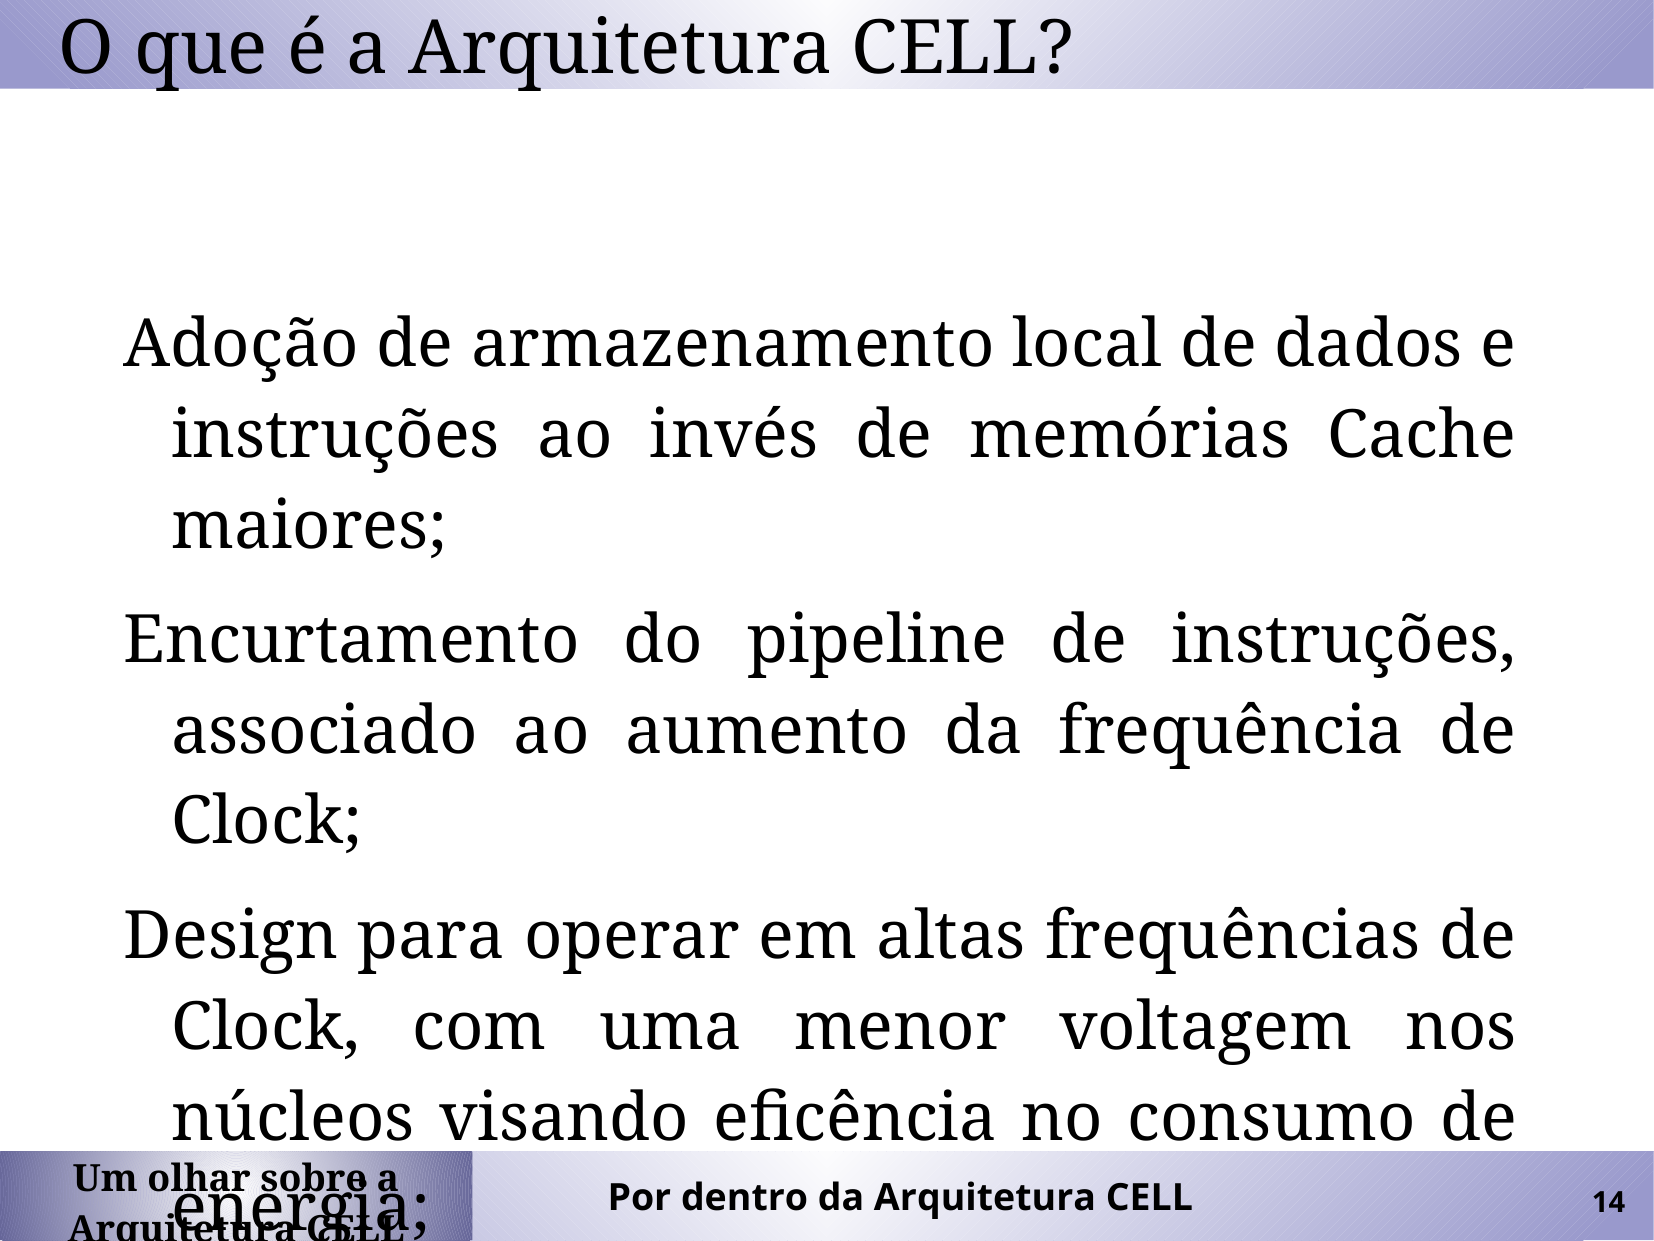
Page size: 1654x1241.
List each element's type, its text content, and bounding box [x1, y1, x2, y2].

title O que é a Arquitetura CELL? [59, 6, 1447, 82]
list Adoção de armazenamento local de dados e instruções ao invés de memórias Cache maiores; Encurtamento do pipeline de instruções, associado ao aumento da frequência de Clock; Design para operar em altas frequências de Clock, com uma menor voltagem nos núcleos visando eficência no consumo de energia; [29, 295, 1518, 1099]
text_box Por dentro da Arquitetura CELL [501, 1151, 1300, 1241]
